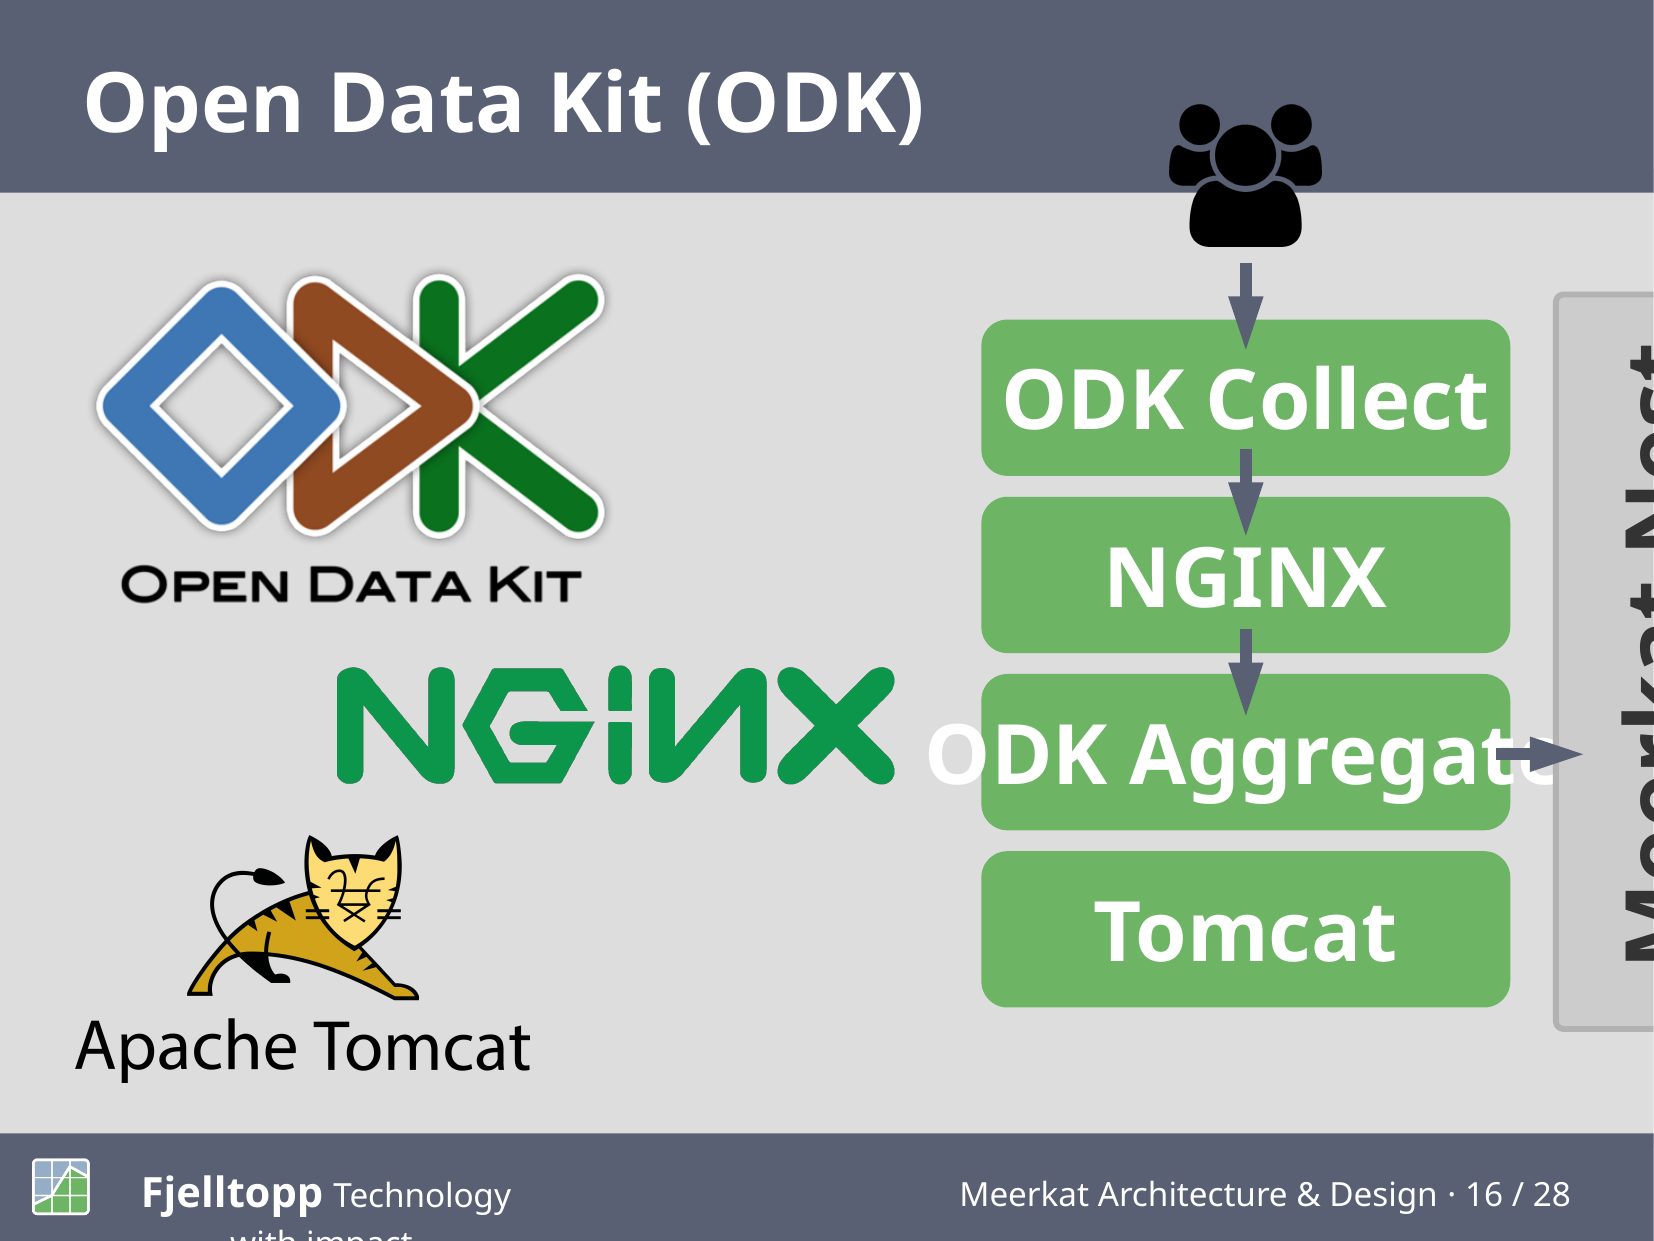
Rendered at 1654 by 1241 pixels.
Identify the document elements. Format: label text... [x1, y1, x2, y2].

picture [69, 159, 921, 830]
picture [75, 835, 530, 1083]
text_box Tomcat [981, 851, 1511, 1008]
text_box ODK Aggregate [981, 673, 1511, 831]
title Open Data Kit (ODK) [82, 47, 1264, 152]
text_box NGINX [981, 496, 1511, 654]
text_box [1555, 294, 1654, 1029]
picture [1169, 104, 1322, 247]
text_box Meerkat Nest [1585, 294, 1654, 1019]
text_box ODK Collect [981, 319, 1511, 476]
